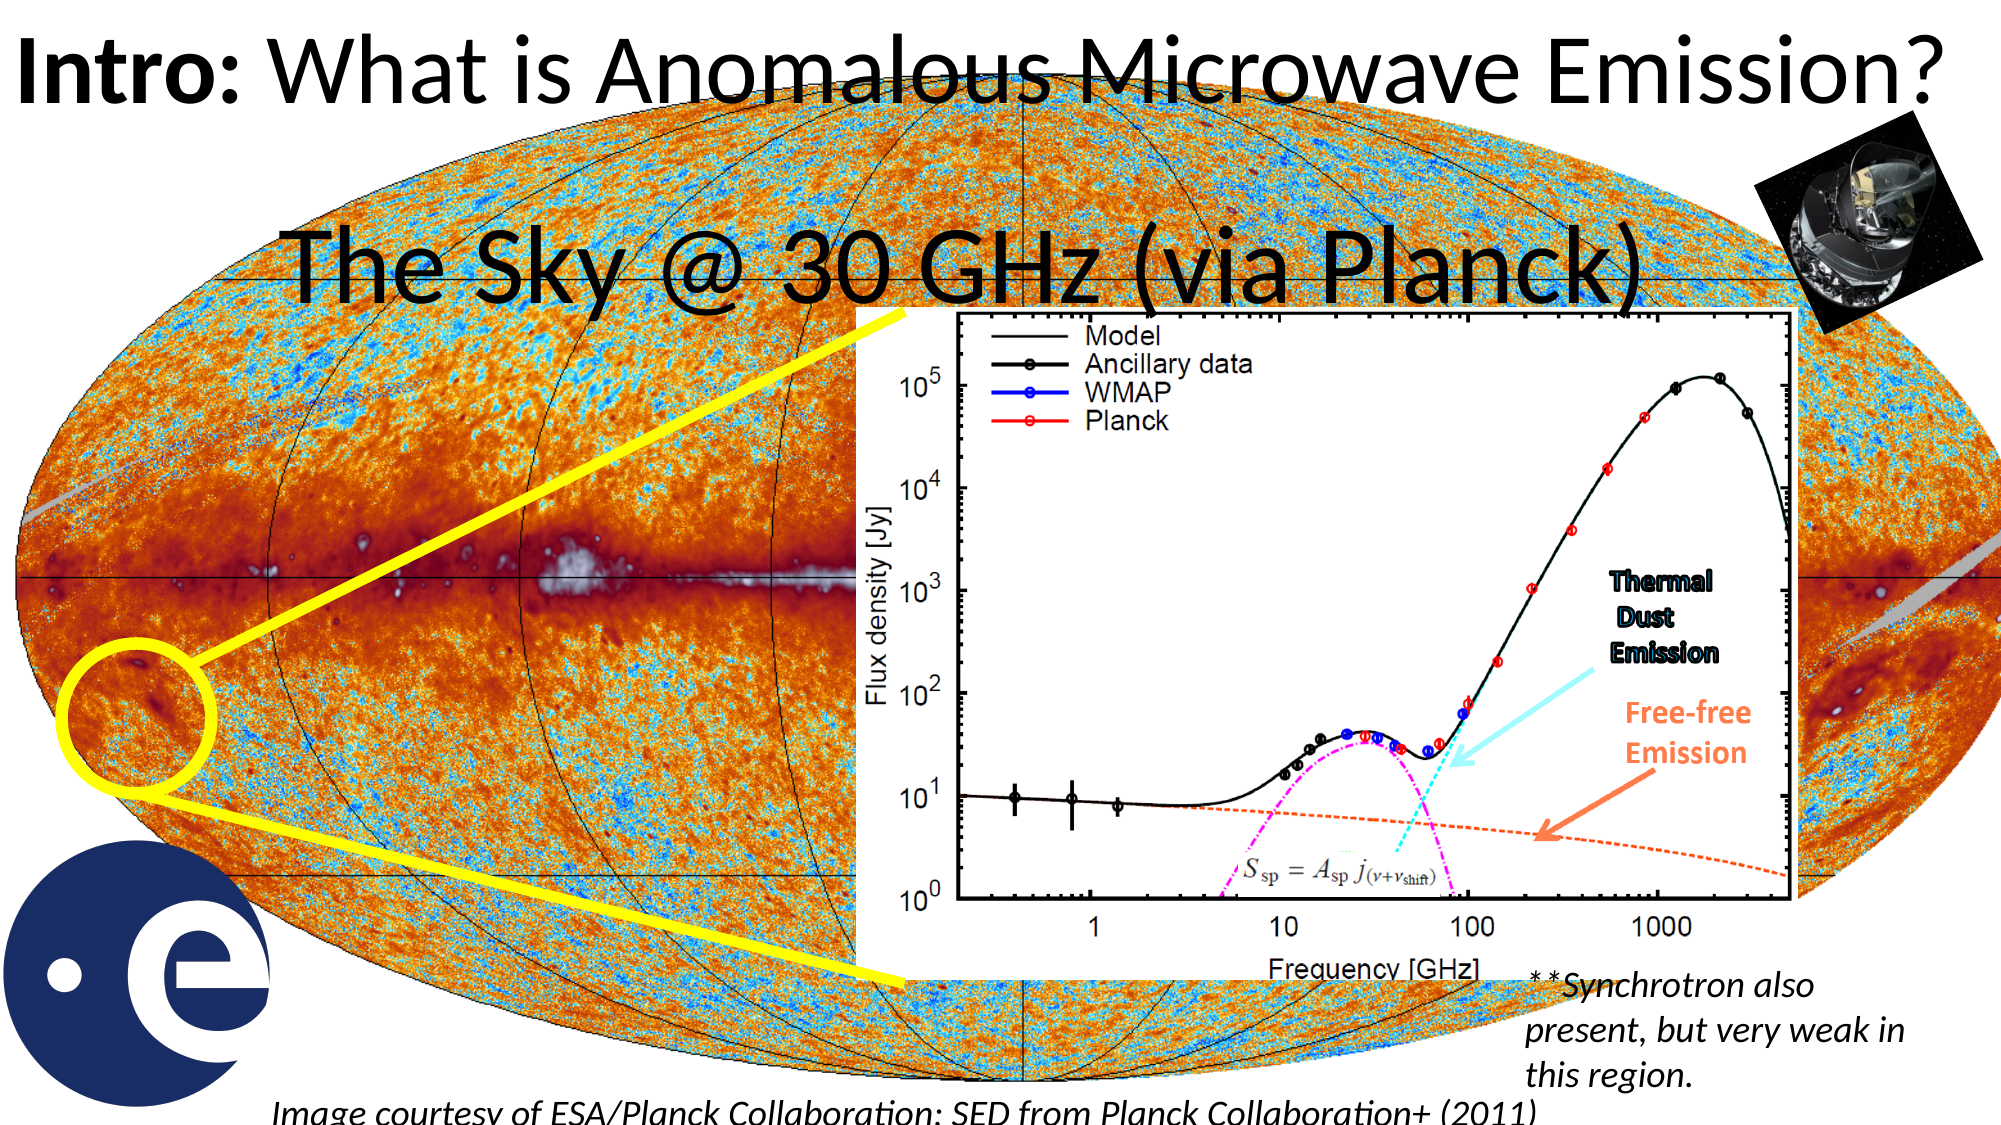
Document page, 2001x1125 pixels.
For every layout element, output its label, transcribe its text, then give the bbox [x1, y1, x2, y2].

picture [0, 70, 2001, 1111]
text_box Intro: What is Anomalous Microwave Emission? [0, 0, 1729, 108]
text_box **Synchrotron also present, but very weak in this region. [1509, 952, 1962, 1103]
text_box The Sky @ 30 GHz (via Planck) [263, 183, 1664, 334]
text_box Image courtesy of ESA/Planck Collaboration; SED from Planck Collaboration+ (2011) [256, 1081, 1519, 1125]
picture [1810, 70, 1837, 97]
